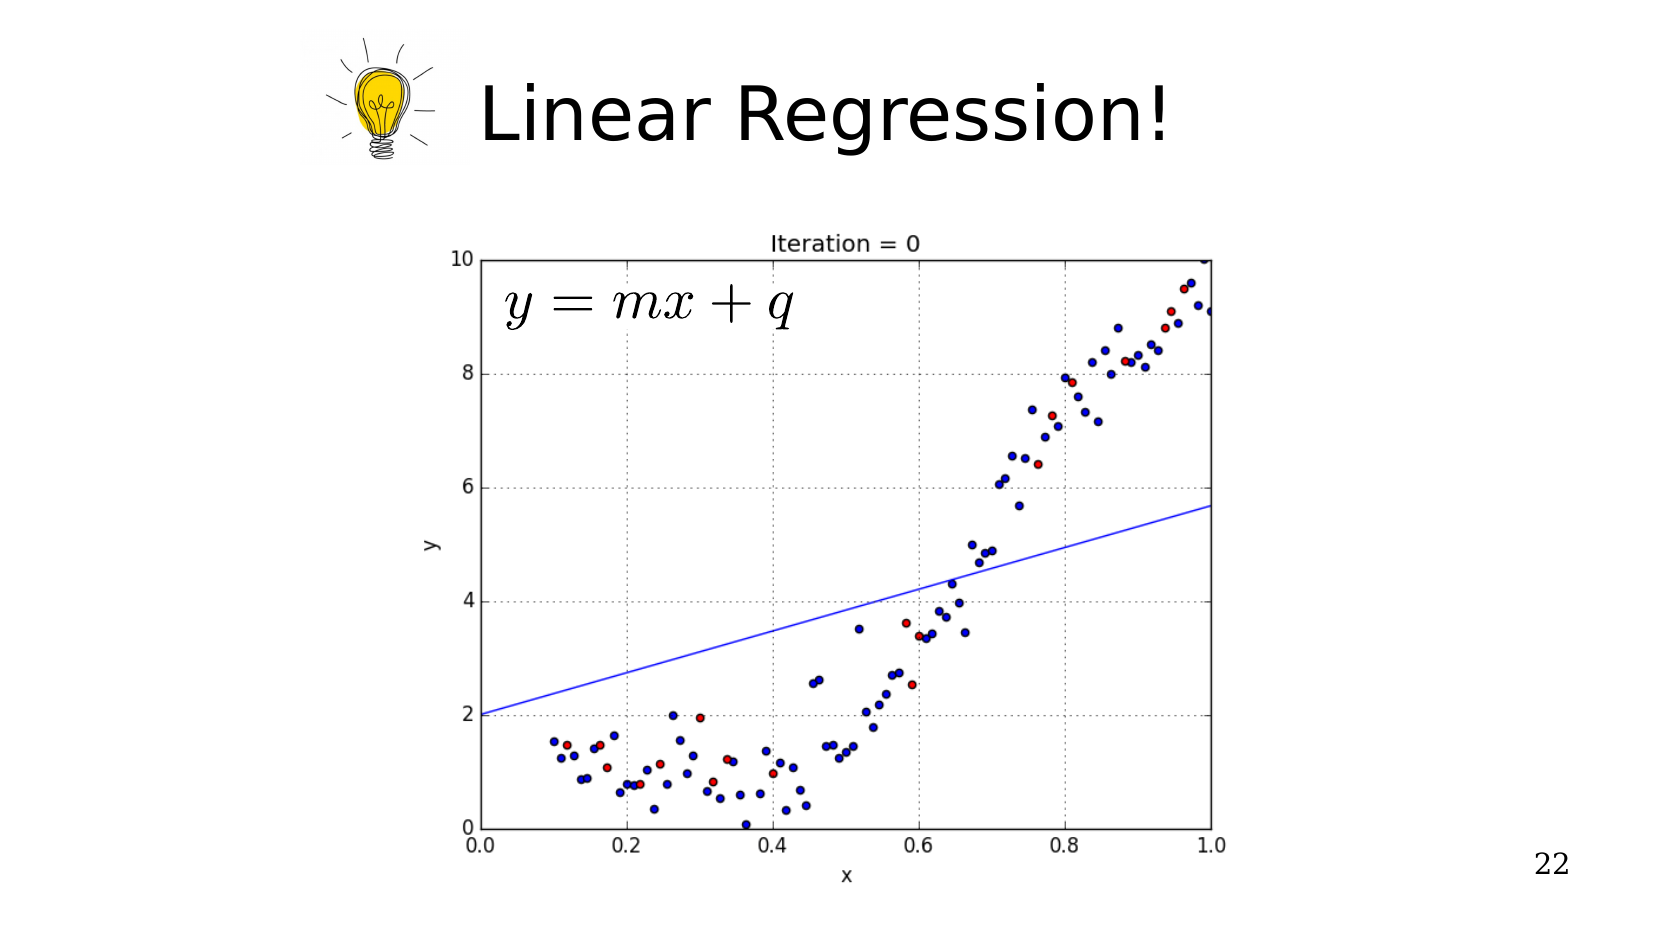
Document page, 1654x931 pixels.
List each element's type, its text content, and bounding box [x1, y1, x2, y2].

picture [363, 189, 1305, 900]
title Linear Regression! [82, 37, 1571, 193]
text_box [503, 284, 796, 331]
picture [300, 29, 470, 166]
